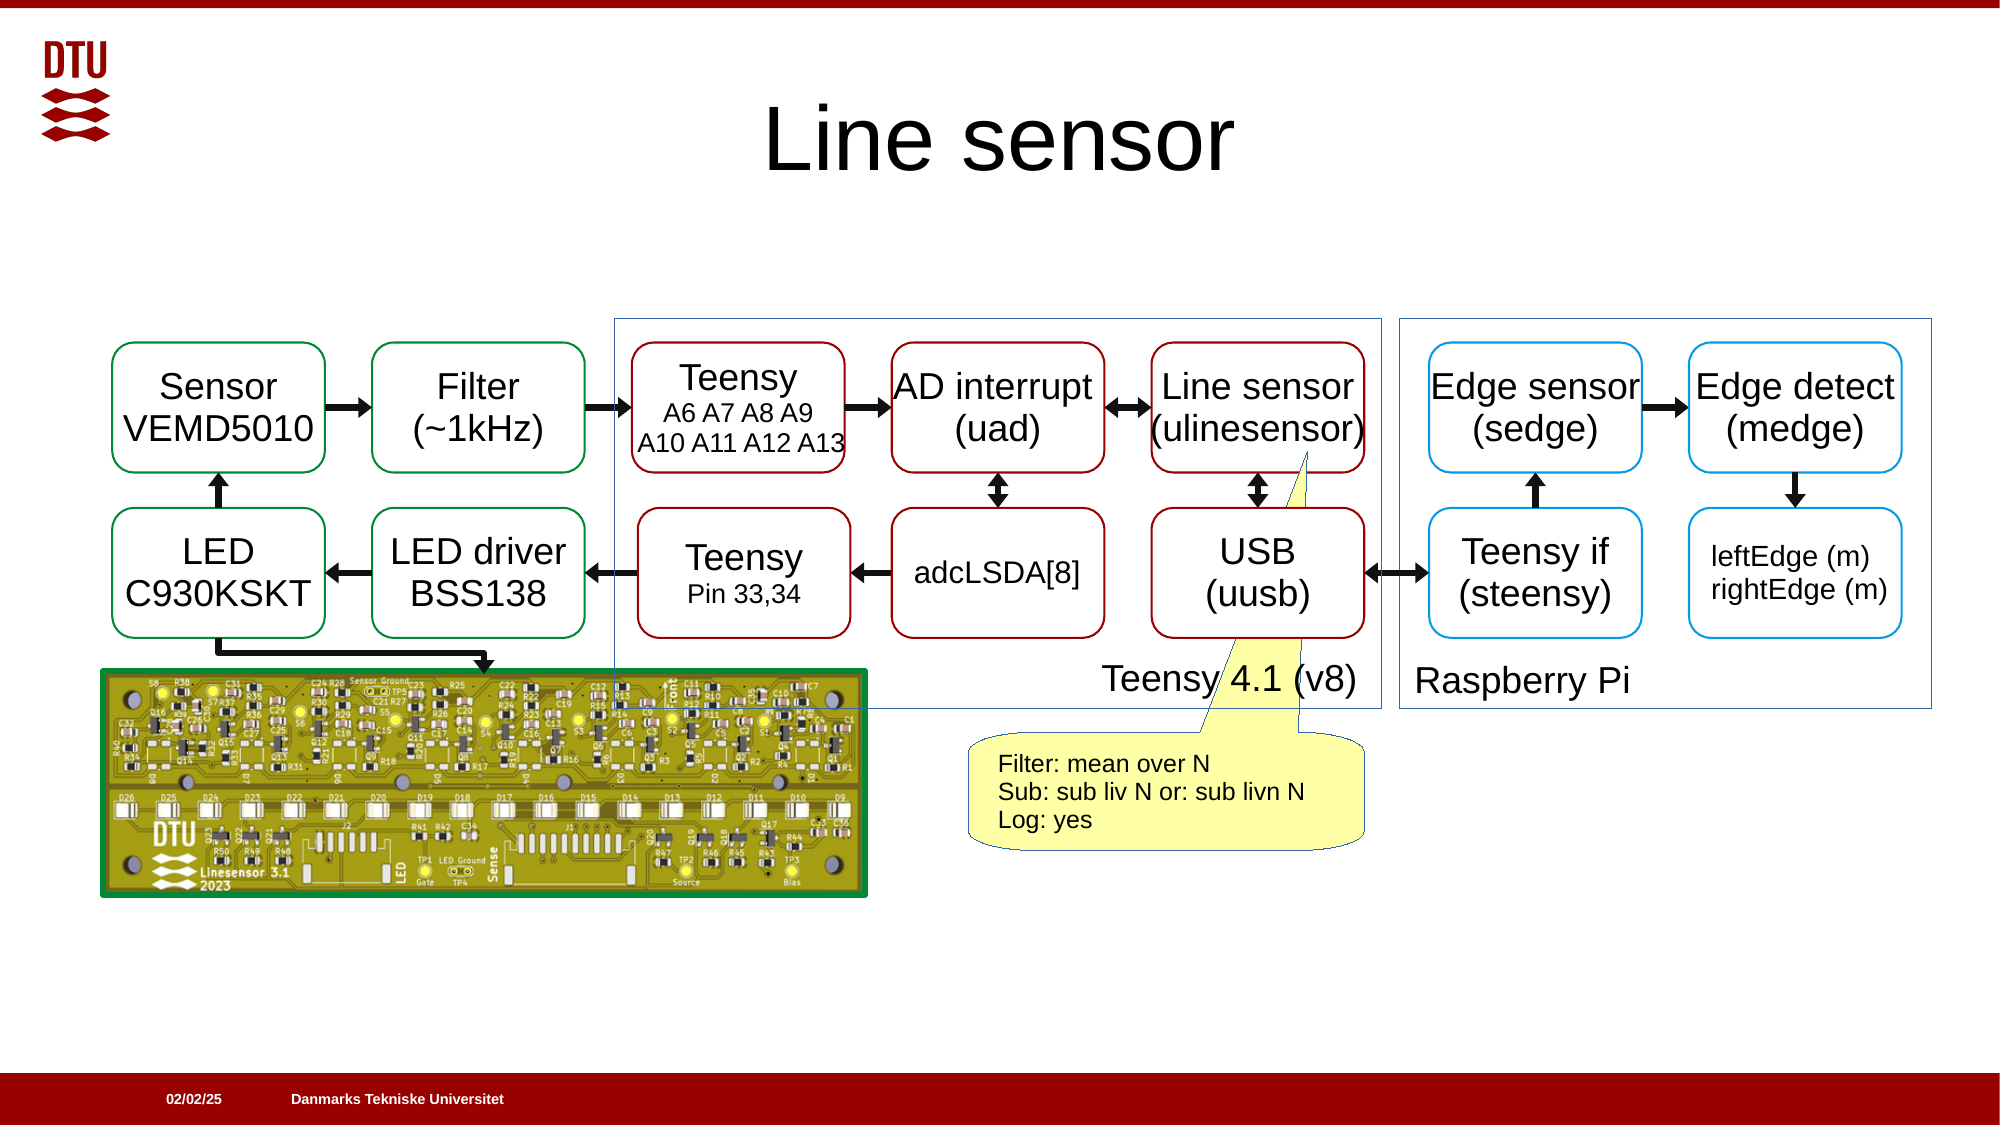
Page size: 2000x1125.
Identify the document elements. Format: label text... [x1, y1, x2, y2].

text_box Filter: mean over N Sub: sub liv N or: sub livn N Log: yes [1286, 451, 1308, 507]
text_box Filter: mean over N Sub: sub liv N or: sub livn N Log: yes [968, 709, 1365, 851]
text_box Raspberry Pi [1399, 651, 1646, 709]
text_box adcLSDA[8] [891, 507, 1105, 638]
text_box Edge sensor (sedge) [1429, 342, 1642, 473]
text_box Filter (~1kHz) [372, 342, 585, 473]
text_box Edge detect (medge) [1688, 342, 1902, 473]
picture [615, 673, 862, 708]
picture [106, 673, 862, 892]
text_box Teensy Pin 33,34 [637, 507, 851, 638]
text_box AD interrupt (uad) [891, 342, 1105, 473]
text_box Teensy if (steensy) [1429, 507, 1642, 638]
text_box Teensy 4.1 (v8) [1086, 649, 1373, 707]
text_box Teensy A6 A7 A8 A9 A10 A11 A12 A13 [631, 342, 845, 473]
title Line sensor [99, 44, 1900, 233]
text_box Sensor VEMD5010 [112, 342, 325, 473]
text_box leftEdge (m) rightEdge (m) [1688, 507, 1902, 638]
text_box LED driver BSS138 [372, 507, 585, 638]
text_box Line sensor (ulinesensor) [1151, 342, 1365, 473]
text_box LED C930KSKT [112, 507, 325, 638]
text_box USB (uusb) [1151, 507, 1365, 638]
